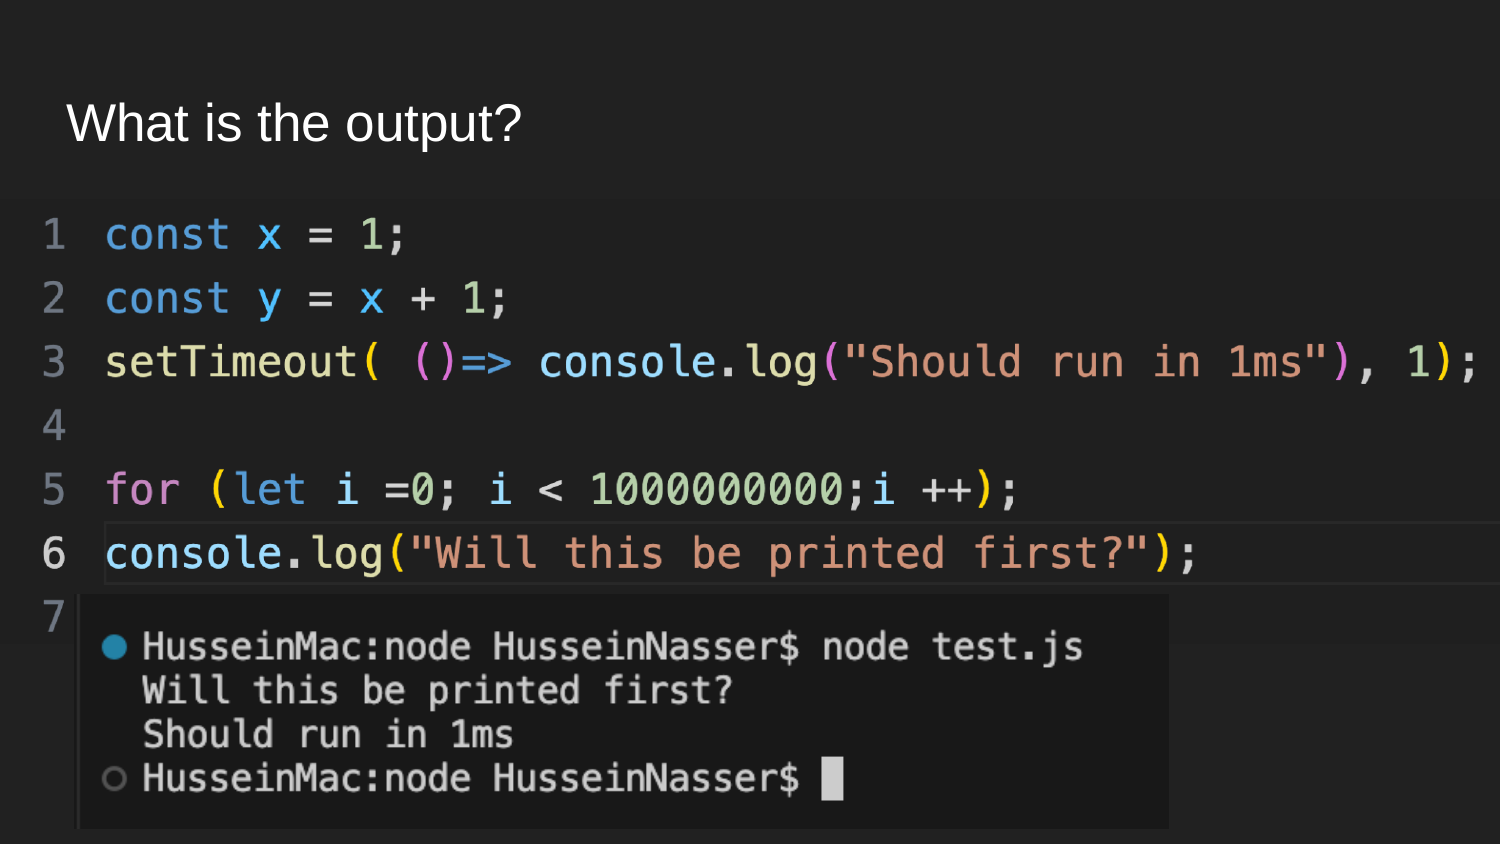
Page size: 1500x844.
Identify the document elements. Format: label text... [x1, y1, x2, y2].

title What is the output? [51, 72, 1449, 167]
picture [0, 199, 1500, 829]
